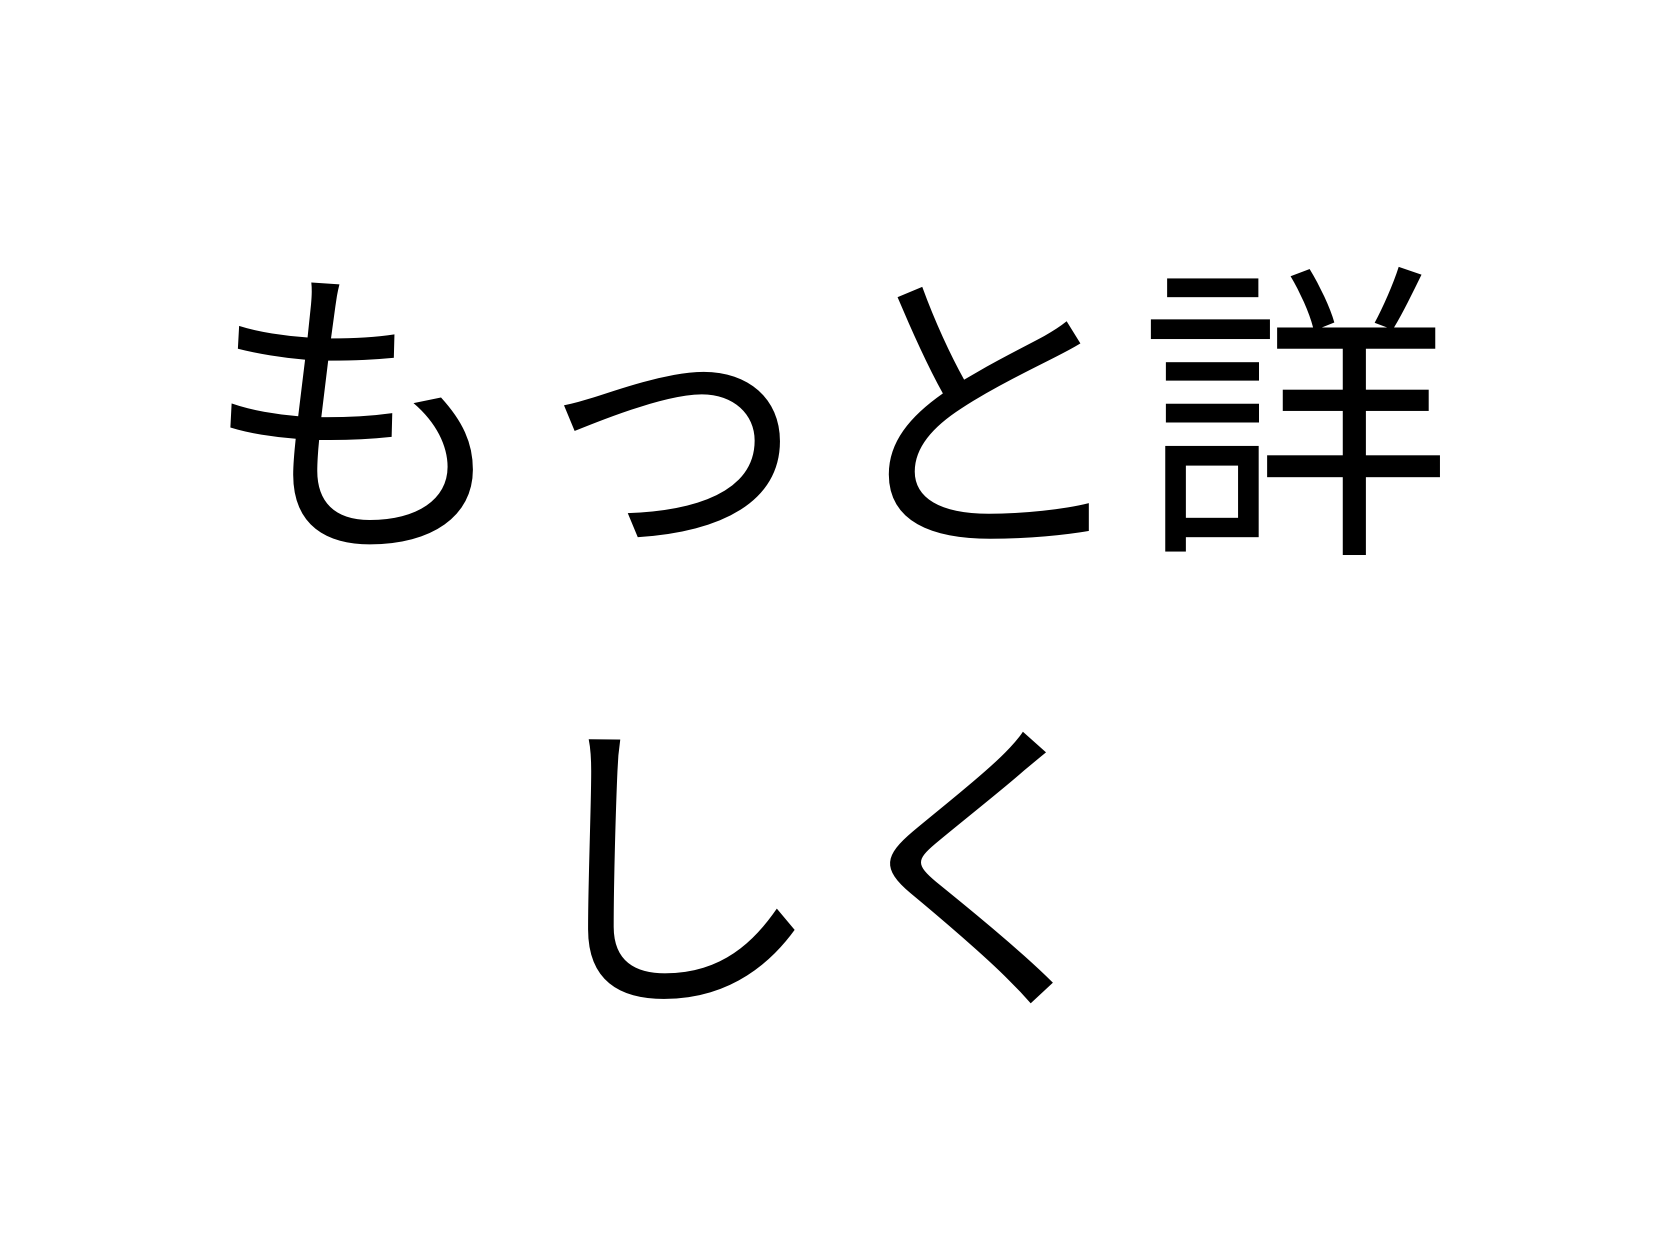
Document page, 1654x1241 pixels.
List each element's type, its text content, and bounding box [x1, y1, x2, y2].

title もっと詳しく [82, 151, 1571, 1090]
